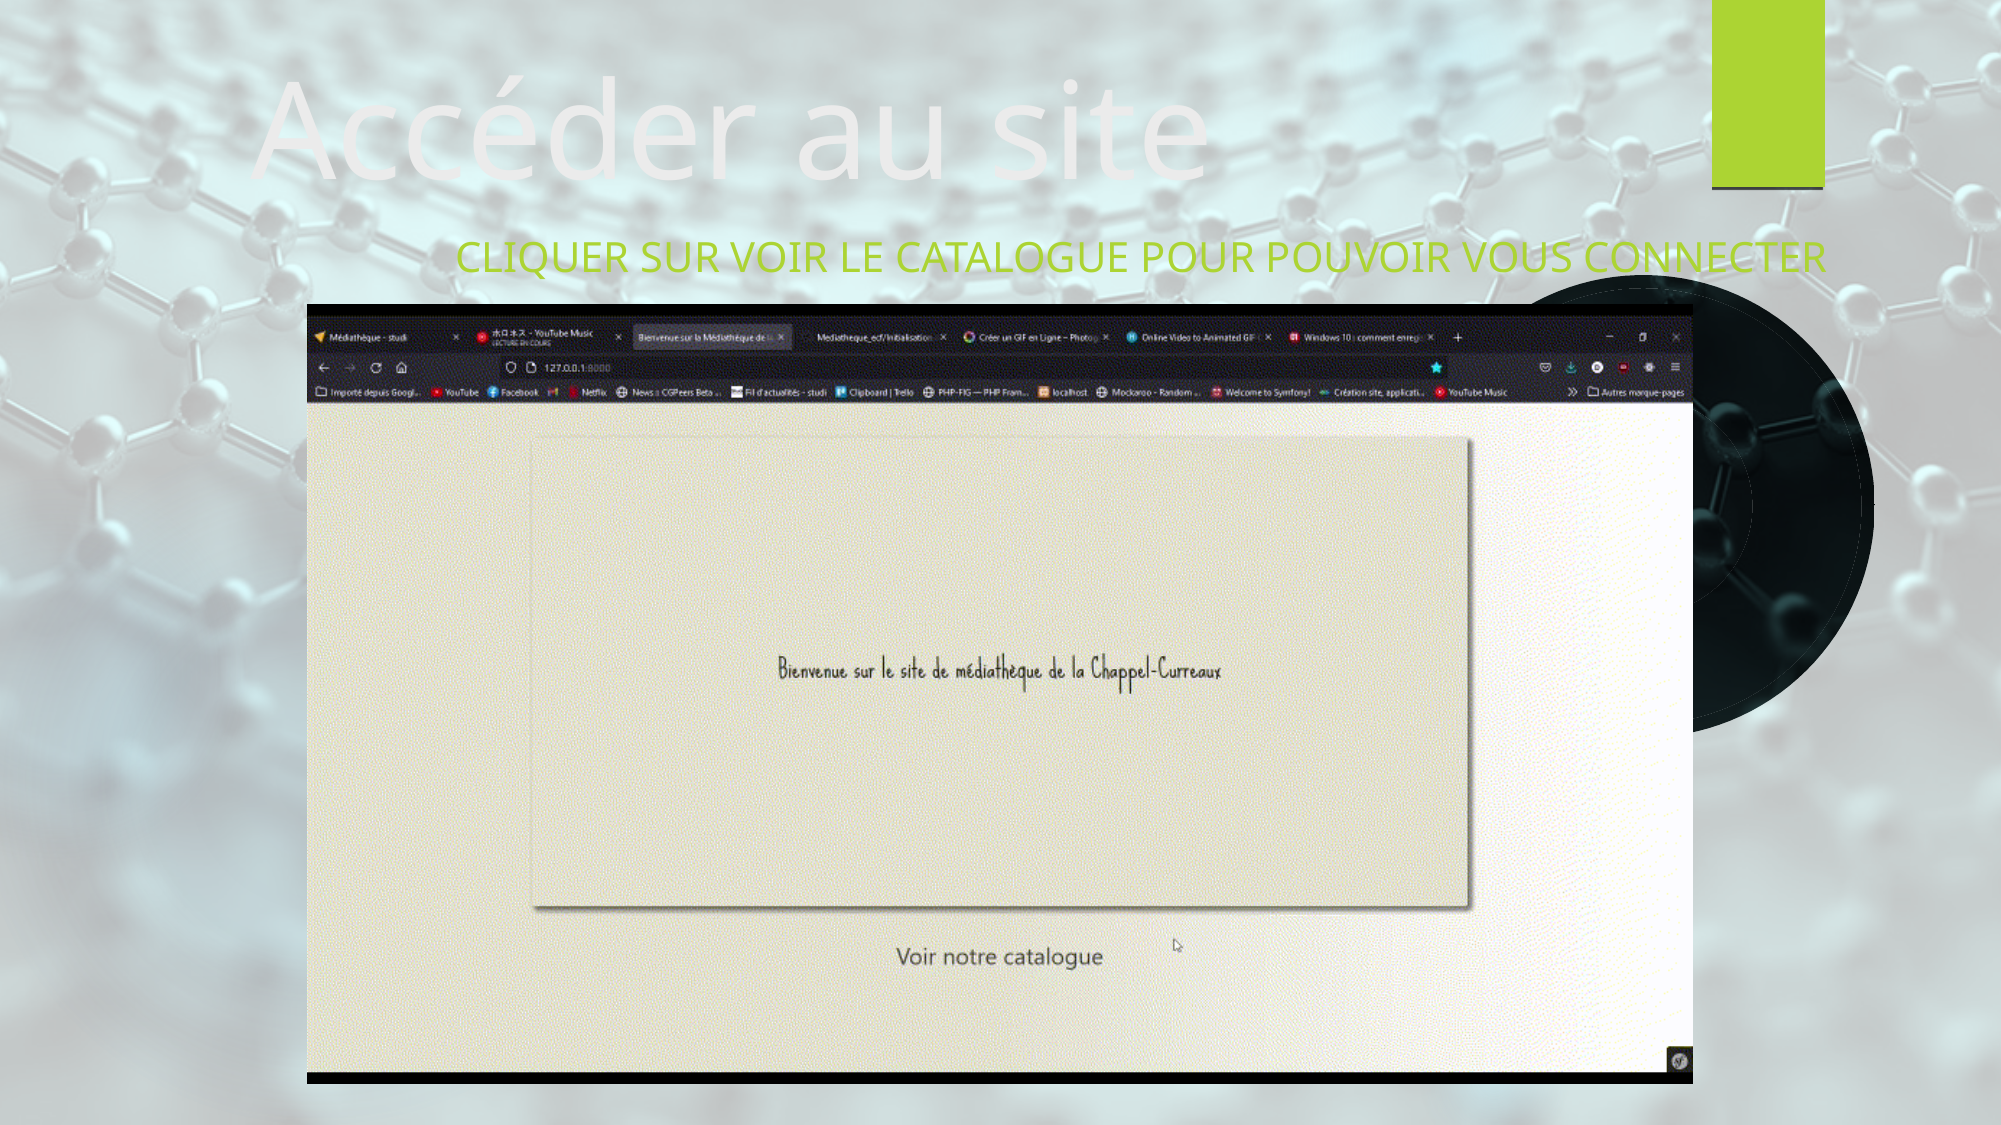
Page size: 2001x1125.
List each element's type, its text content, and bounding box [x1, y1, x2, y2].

title Accéder au site [235, 35, 1684, 215]
subtitle Cliquer sur voir le catalogue pour pouvoir vous connecter [440, 223, 1888, 365]
picture [0, 0, 2000, 1125]
text_box [1712, 0, 1825, 187]
